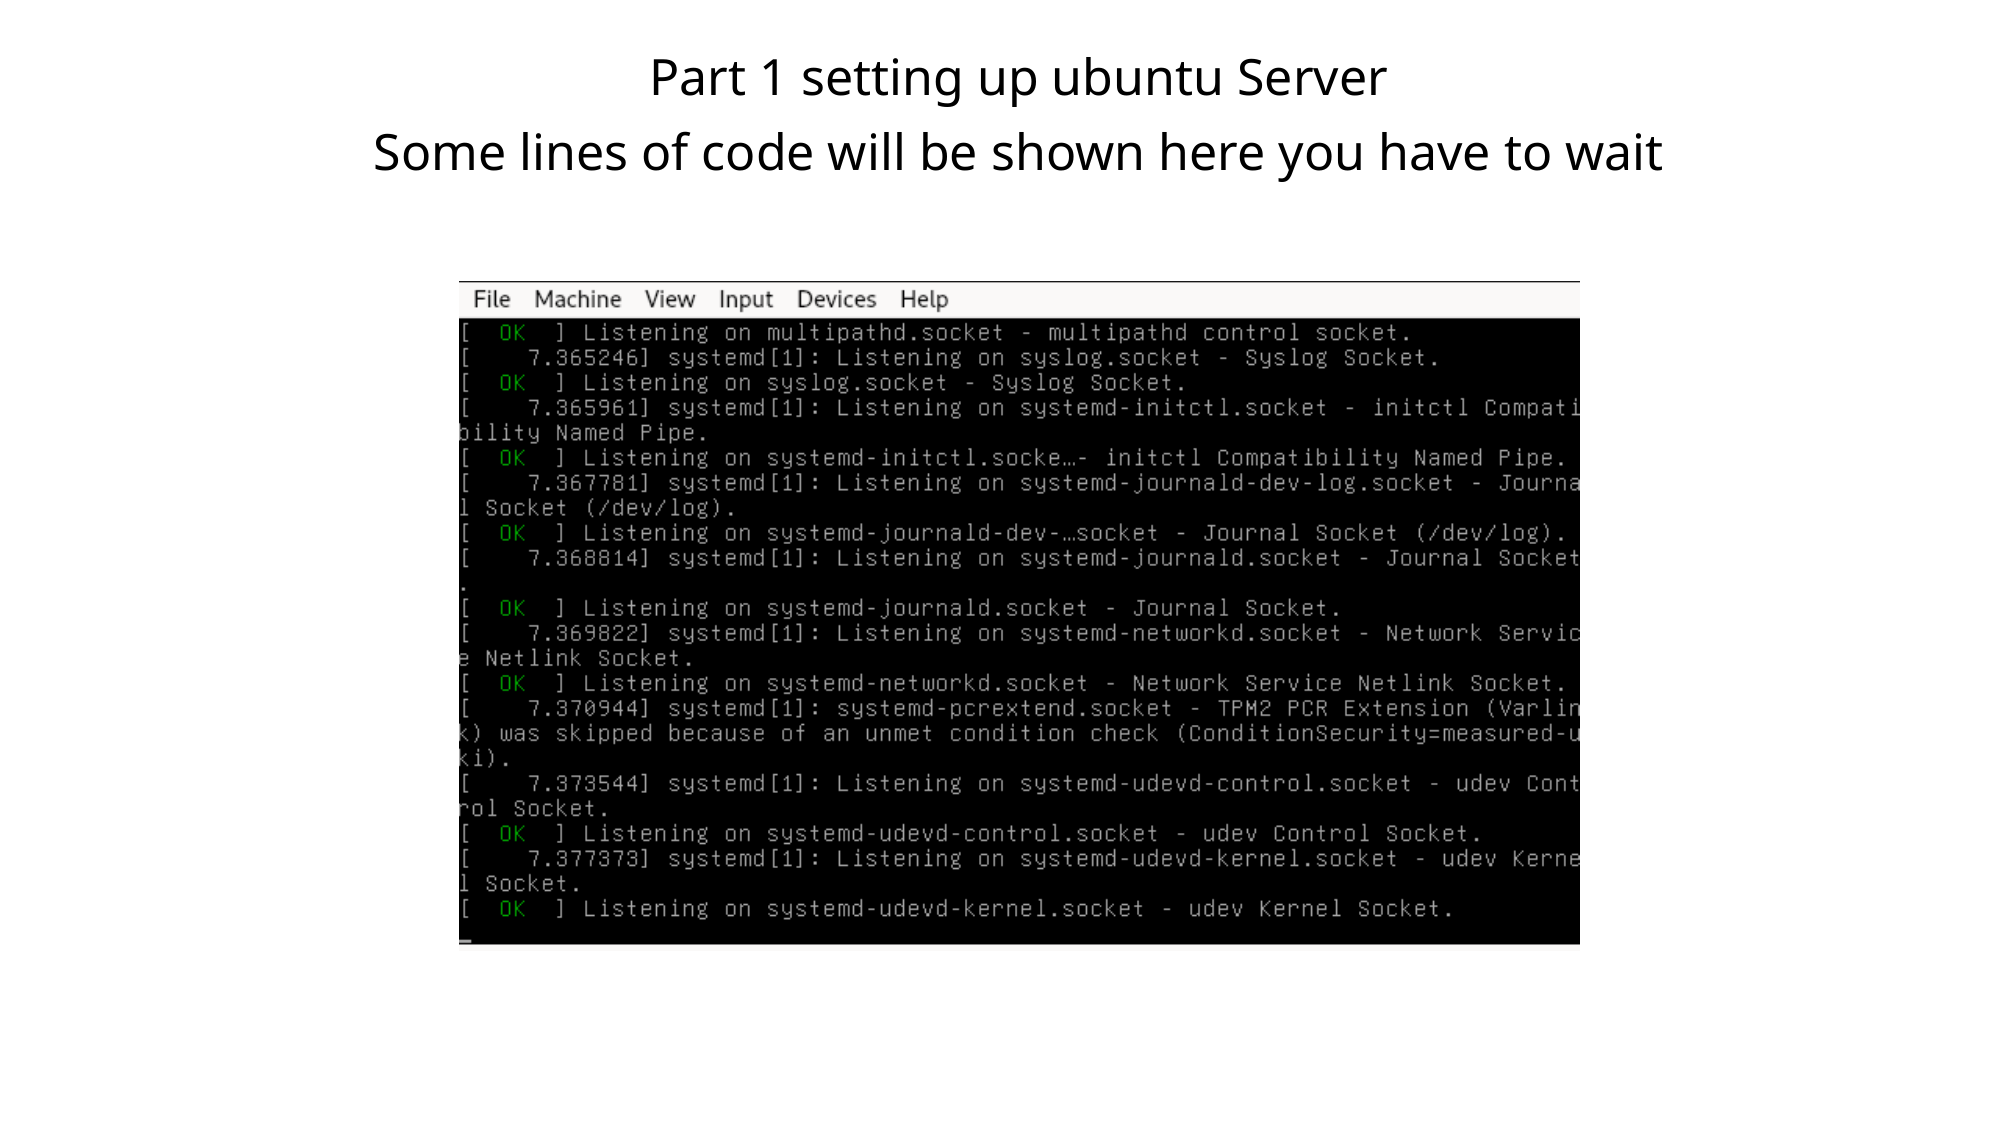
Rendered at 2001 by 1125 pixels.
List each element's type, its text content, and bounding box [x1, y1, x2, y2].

picture [459, 281, 1580, 951]
subtitle Part 1 setting up ubuntu Server Some lines of code will be shown here you have to wait [269, 45, 1770, 271]
